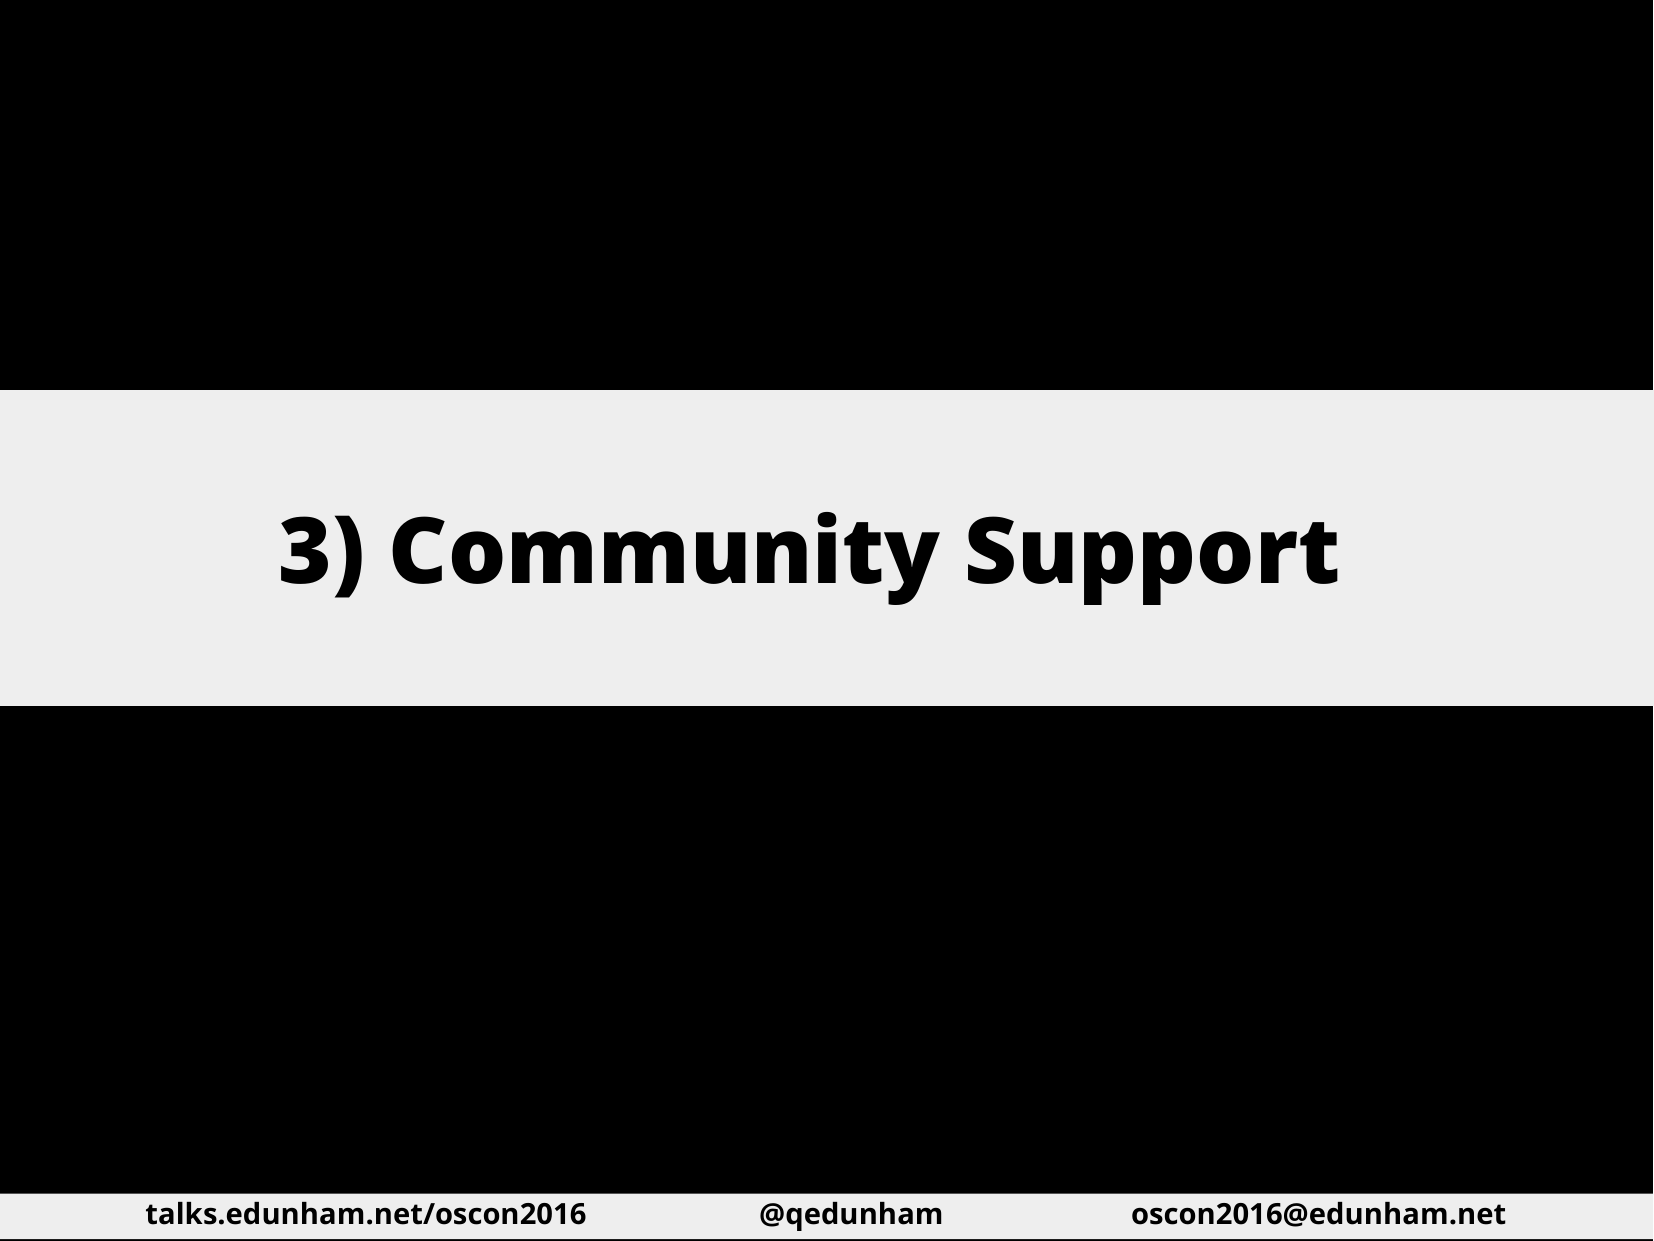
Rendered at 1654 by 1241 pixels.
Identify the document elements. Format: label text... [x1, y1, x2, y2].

title 3) Community Support [0, 390, 1621, 706]
